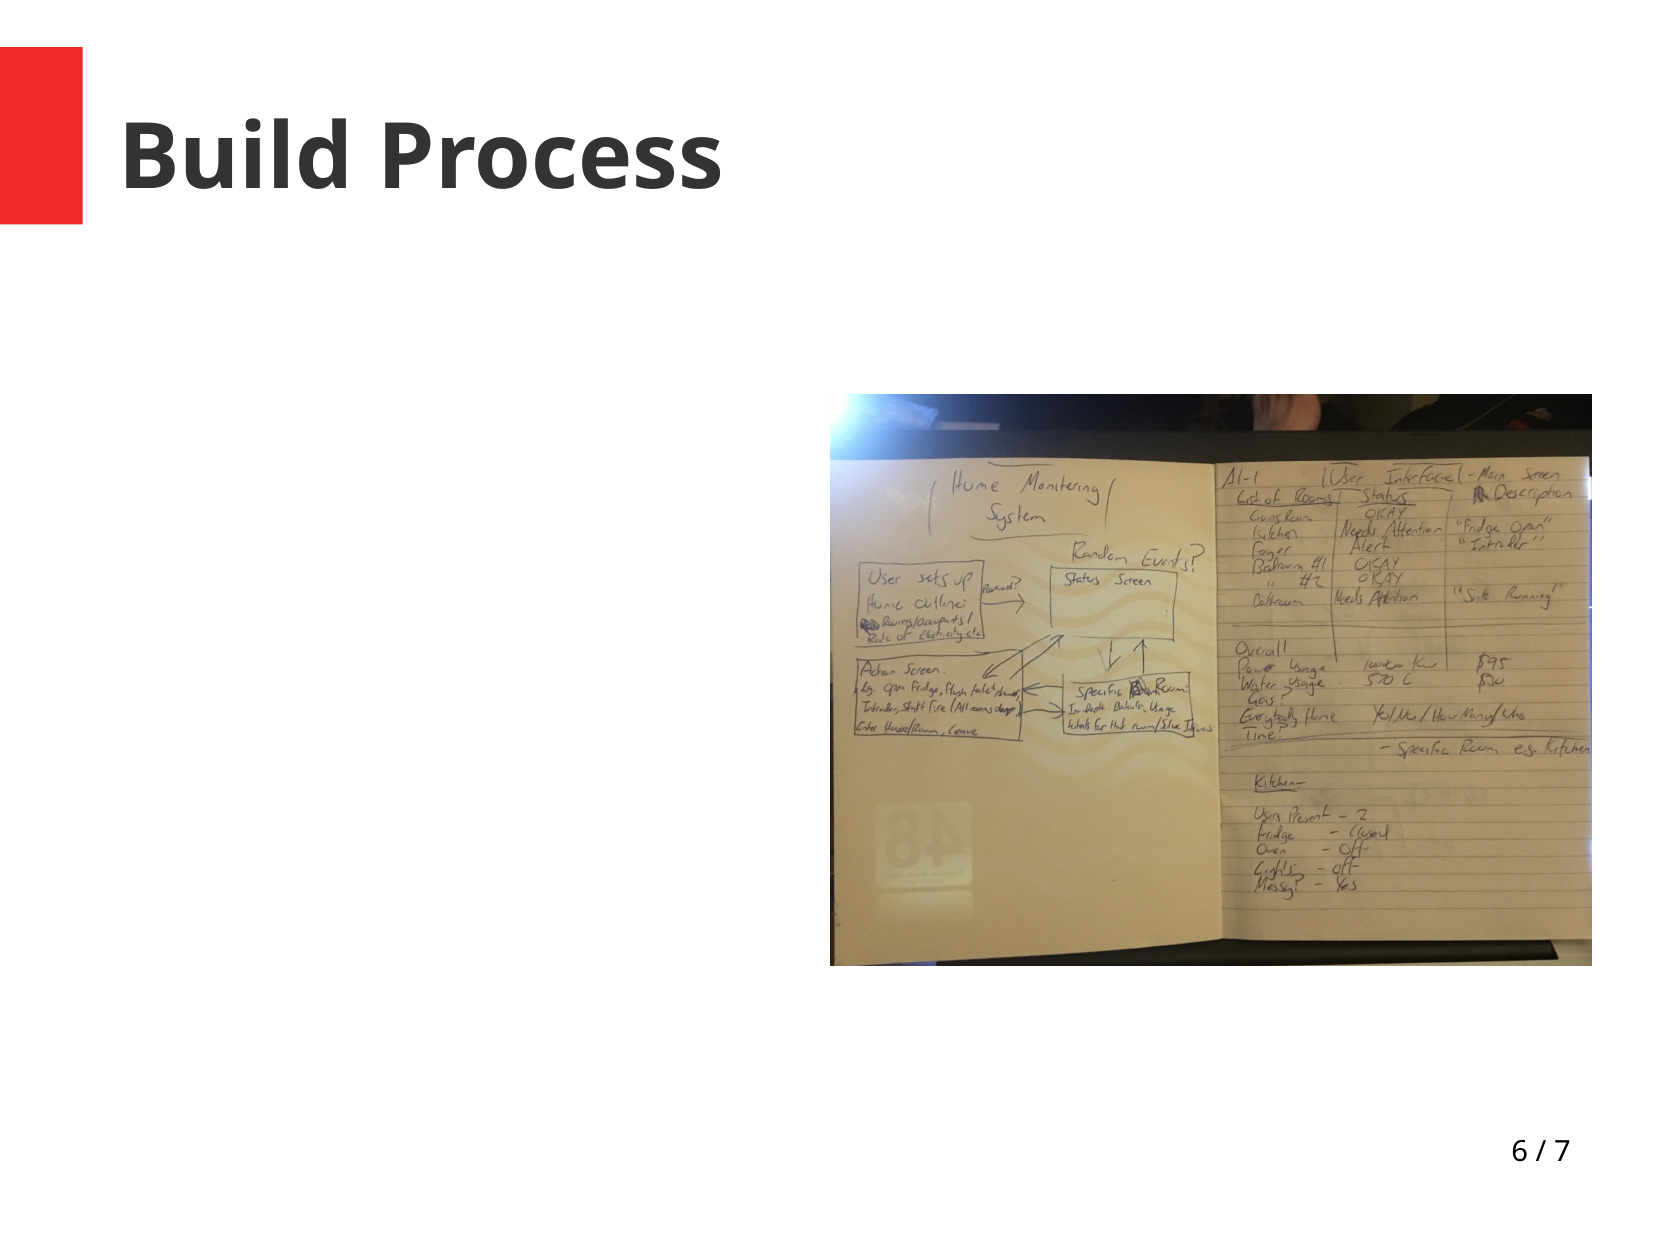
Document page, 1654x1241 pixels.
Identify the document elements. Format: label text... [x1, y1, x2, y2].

title Build Process [118, 49, 1571, 257]
picture [830, 394, 1592, 966]
